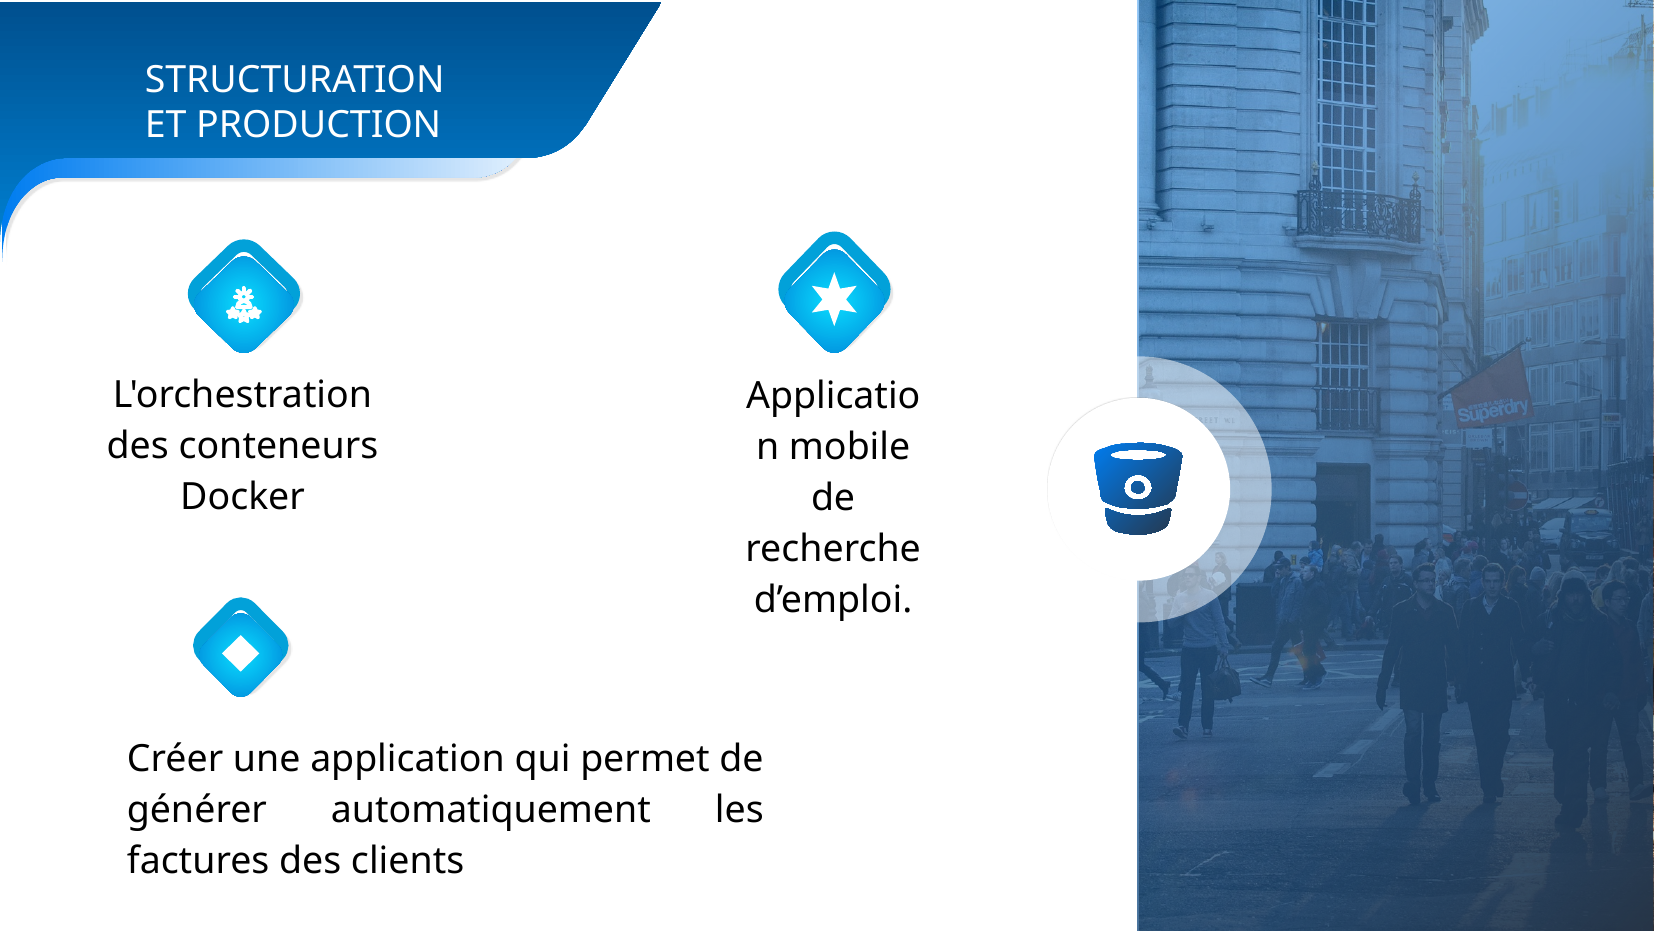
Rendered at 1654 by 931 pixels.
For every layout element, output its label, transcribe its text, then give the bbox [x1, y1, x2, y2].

text_box [1005, 0, 1654, 931]
text_box STRUCTURATION ET PRODUCTION [130, 47, 461, 153]
text_box [199, 603, 283, 697]
text_box L'orchestration des conteneurs Docker [91, 360, 408, 591]
text_box Application mobile de recherche d’emploi. [730, 361, 957, 593]
text_box [194, 245, 294, 353]
text_box [784, 237, 885, 353]
text_box [0, 2, 662, 263]
text_box Créer une application qui permet de générer automatiquement les factures des clients [112, 724, 815, 931]
